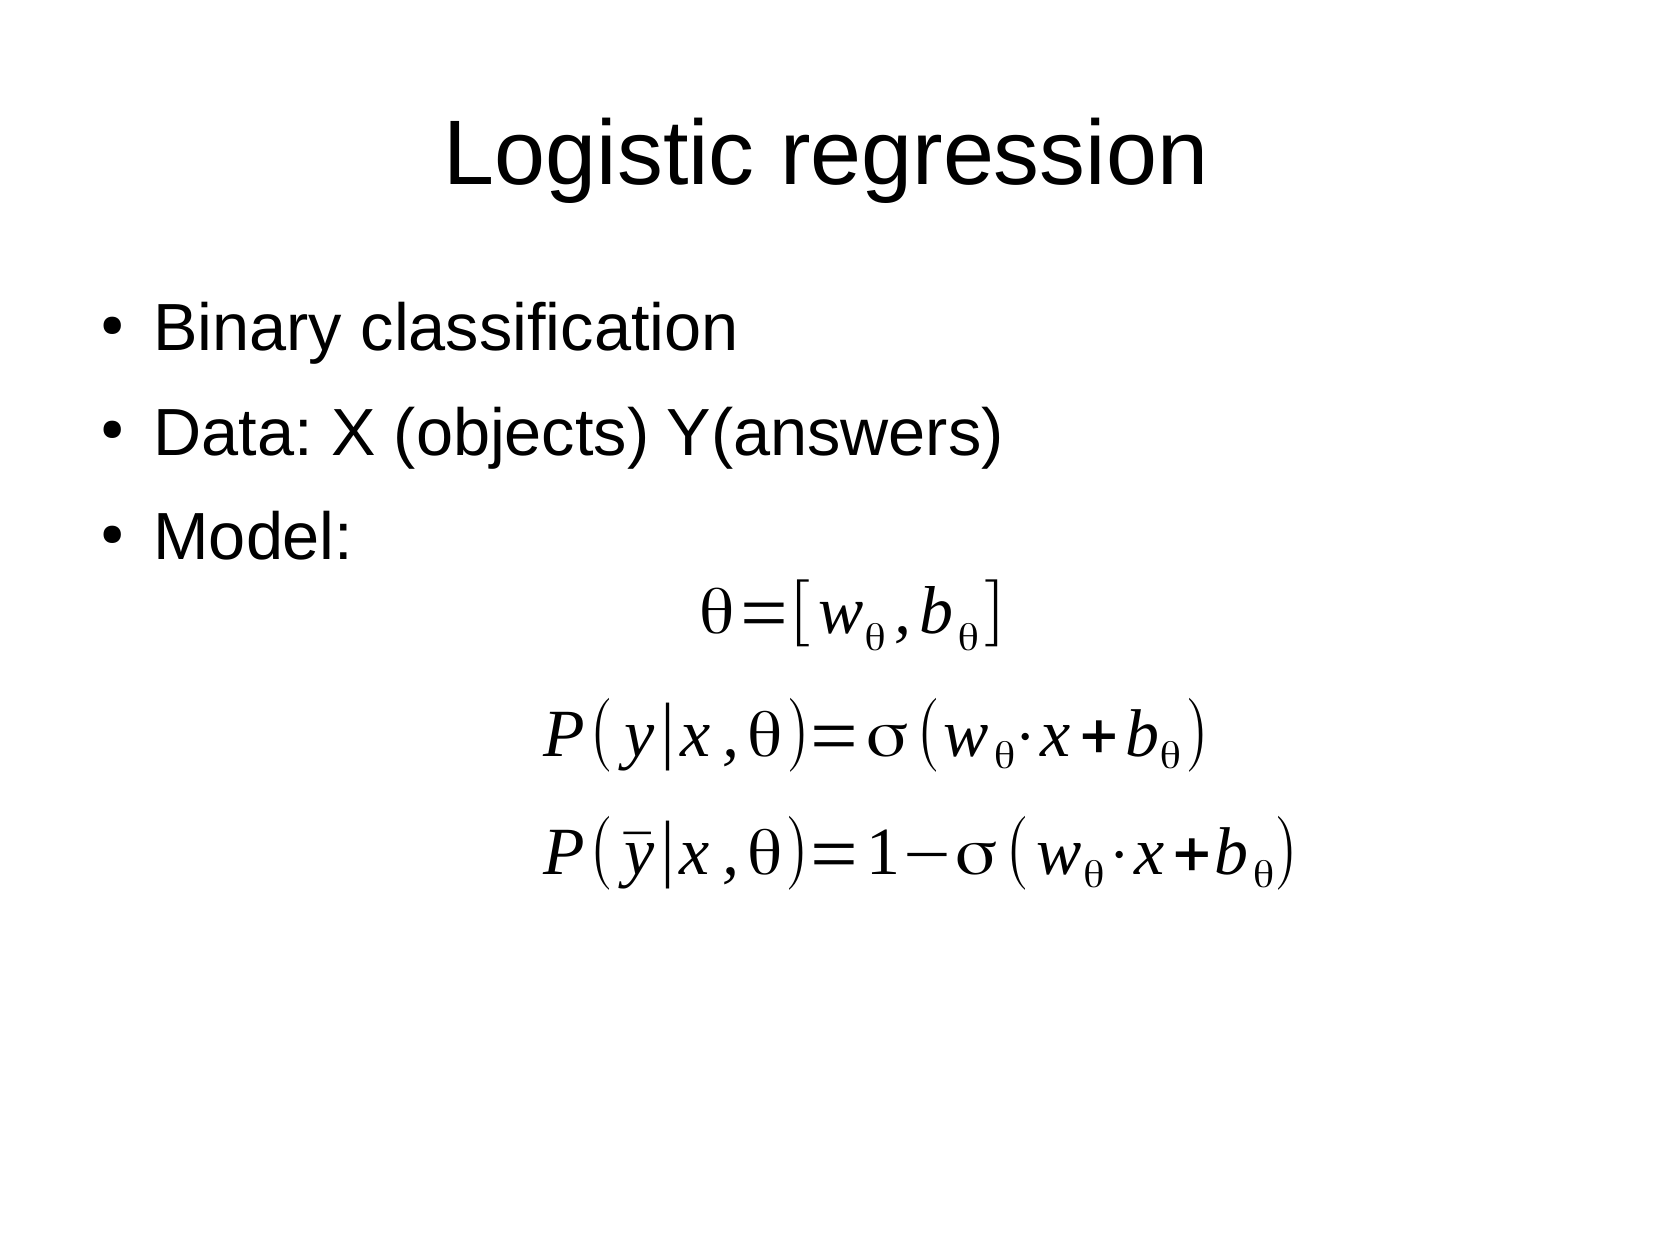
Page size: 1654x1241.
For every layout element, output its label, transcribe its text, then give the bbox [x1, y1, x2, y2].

title Logistic regression [82, 49, 1571, 257]
list Binary classification Data: X (objects) Y(answers) Model: [82, 290, 1571, 1010]
chart [522, 811, 1316, 893]
chart [682, 574, 1019, 653]
chart [522, 692, 1224, 775]
